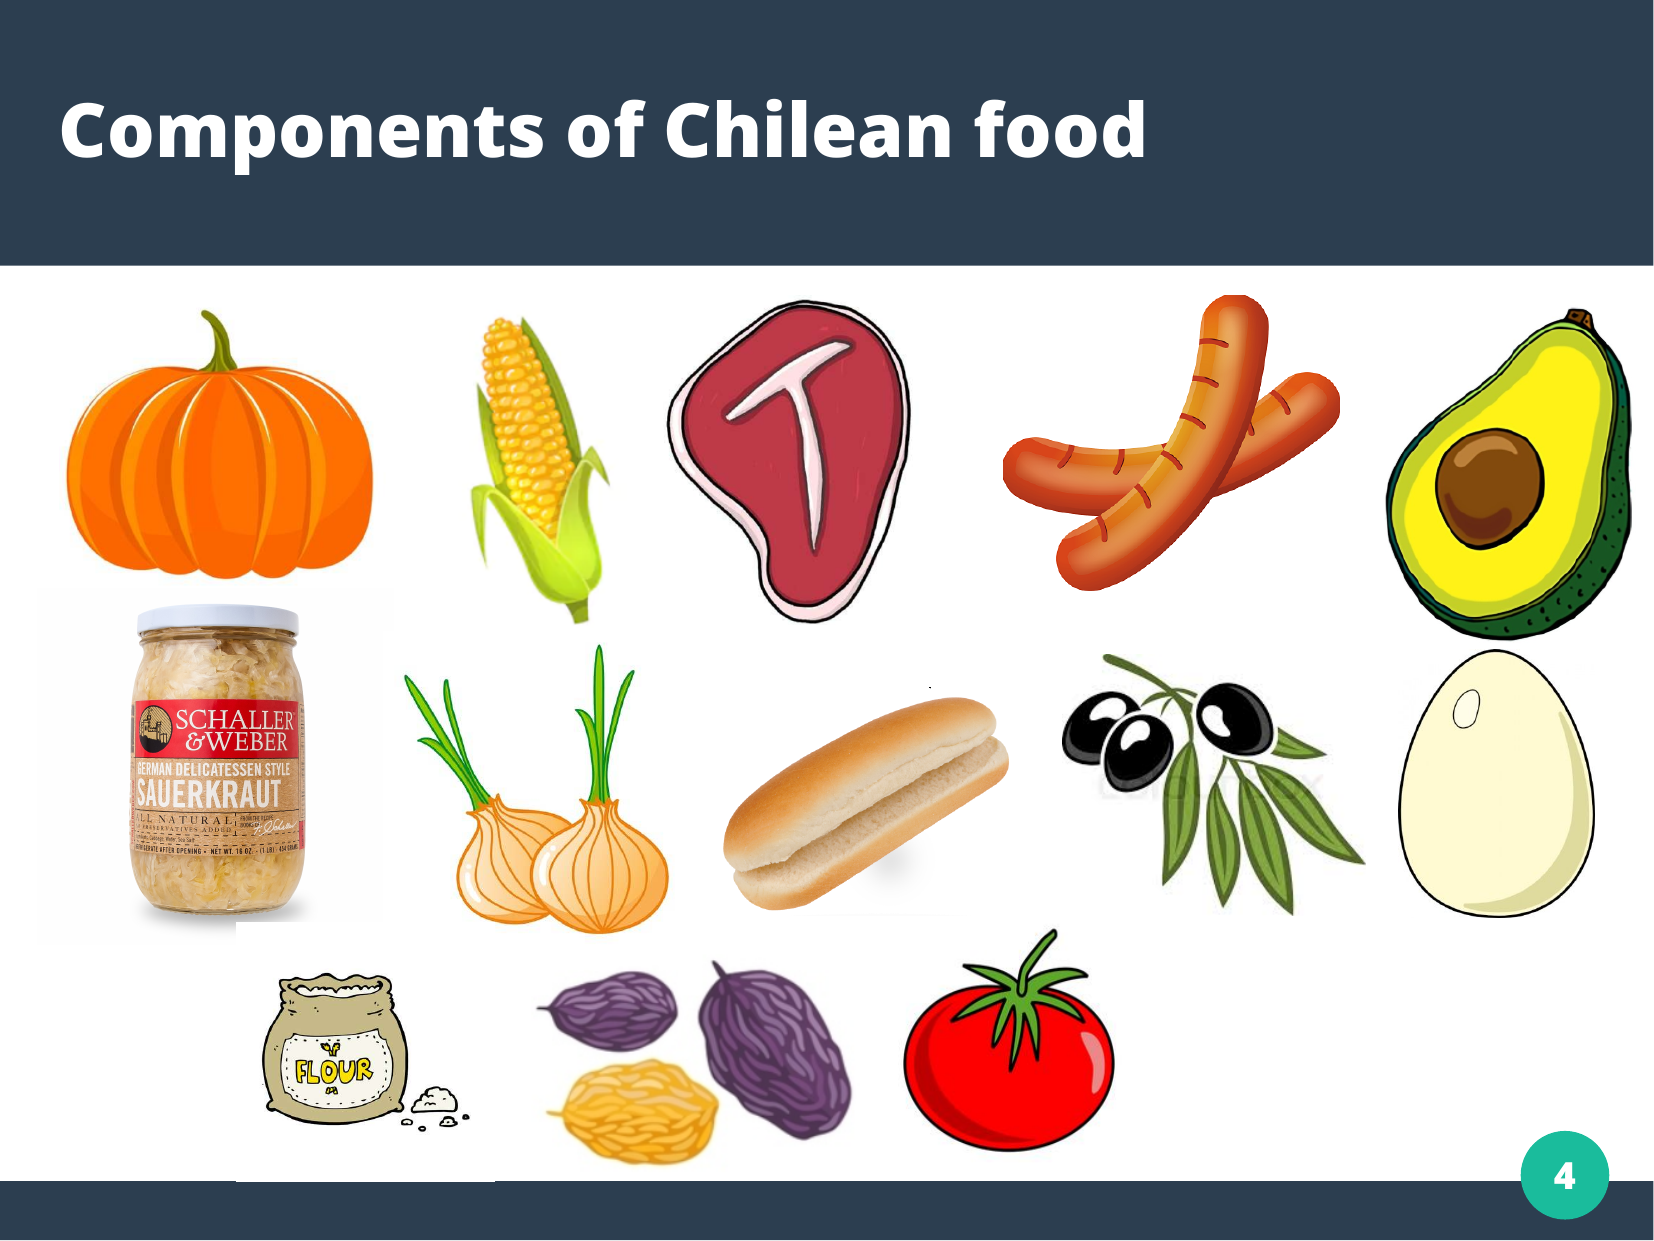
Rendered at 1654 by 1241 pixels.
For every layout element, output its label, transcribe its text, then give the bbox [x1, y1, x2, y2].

picture [37, 295, 945, 1182]
picture [1372, 299, 1654, 918]
picture [531, 954, 862, 1175]
picture [1003, 295, 1340, 591]
title Components of Chilean food [59, 49, 1595, 207]
picture [708, 654, 1366, 1175]
